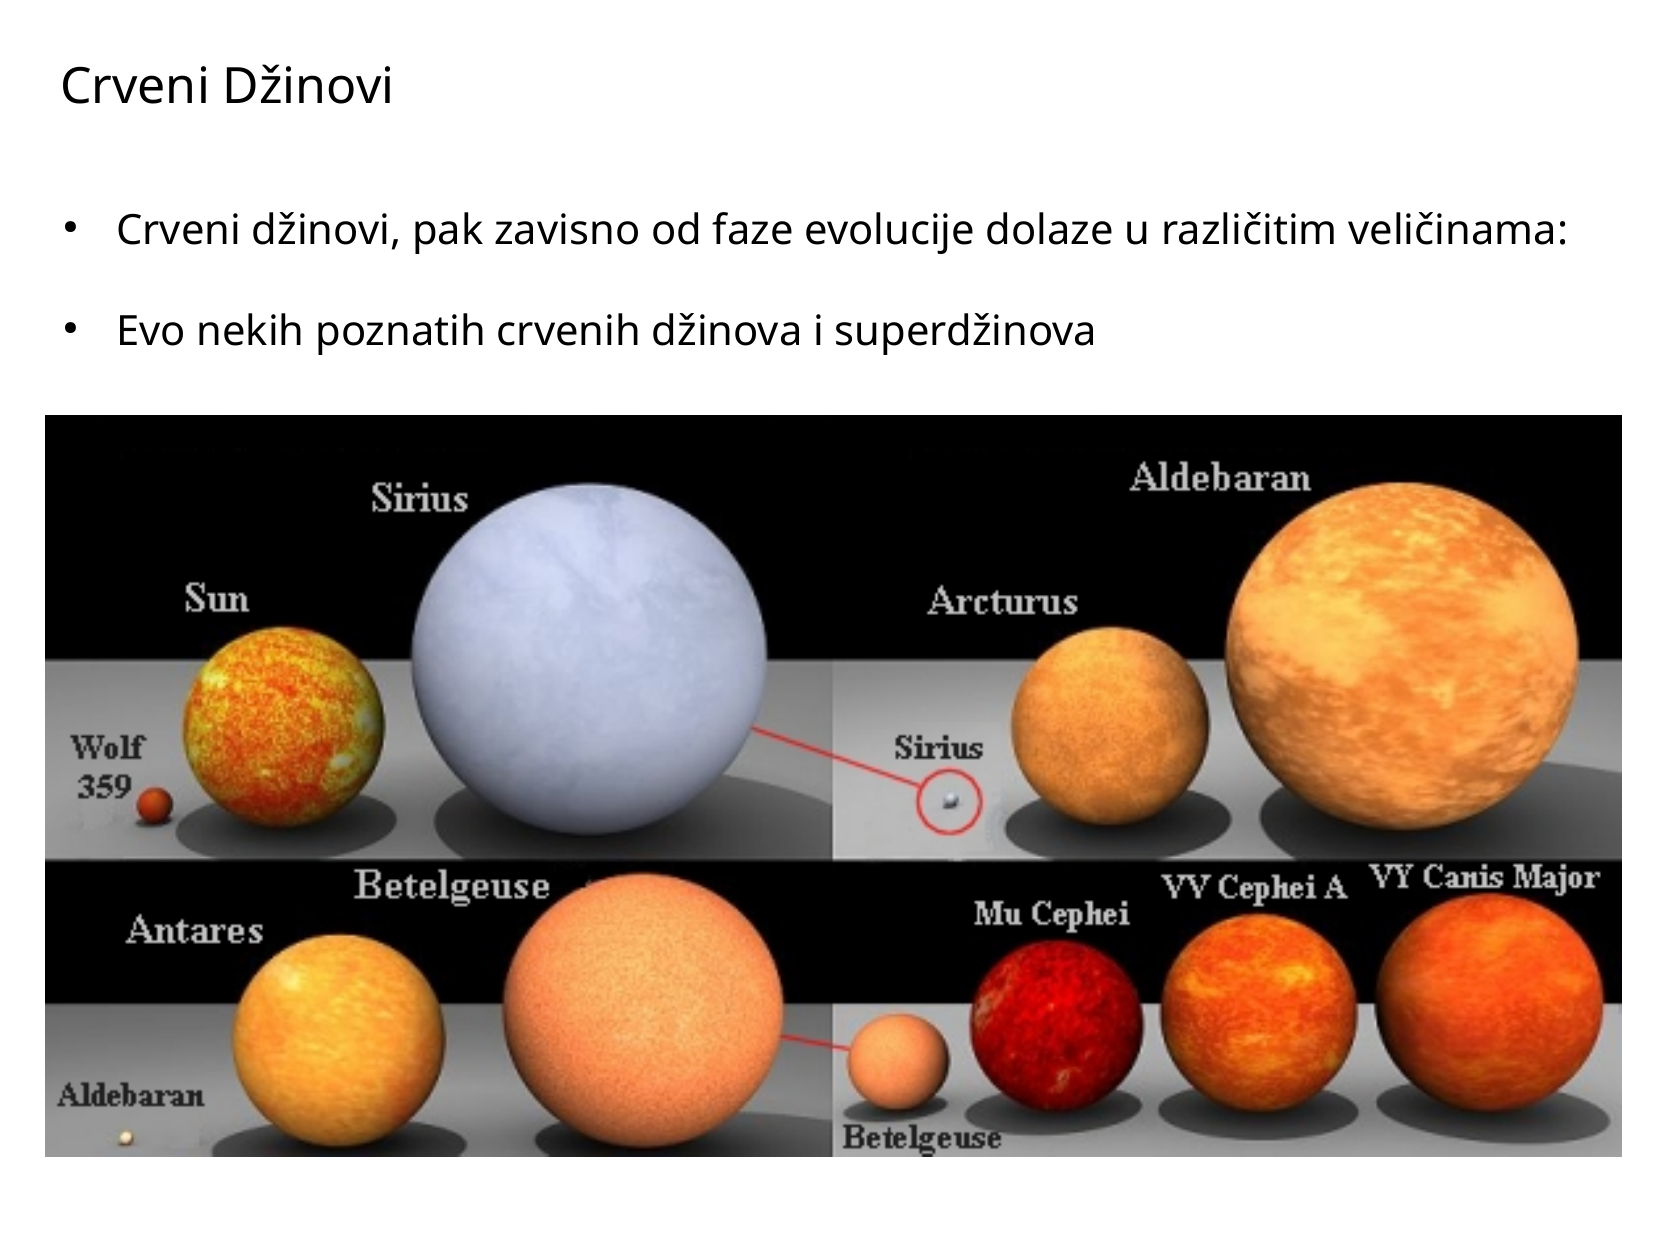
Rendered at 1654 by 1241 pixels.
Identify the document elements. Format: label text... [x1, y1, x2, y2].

picture [45, 415, 1622, 1157]
list Crveni džinovi, pak zavisno od faze evolucije dolaze u različitim veličinama: Evo nekih poznatih crvenih džinova i superdžinova [45, 199, 1635, 1173]
title Crveni Džinovi [59, 17, 1648, 150]
